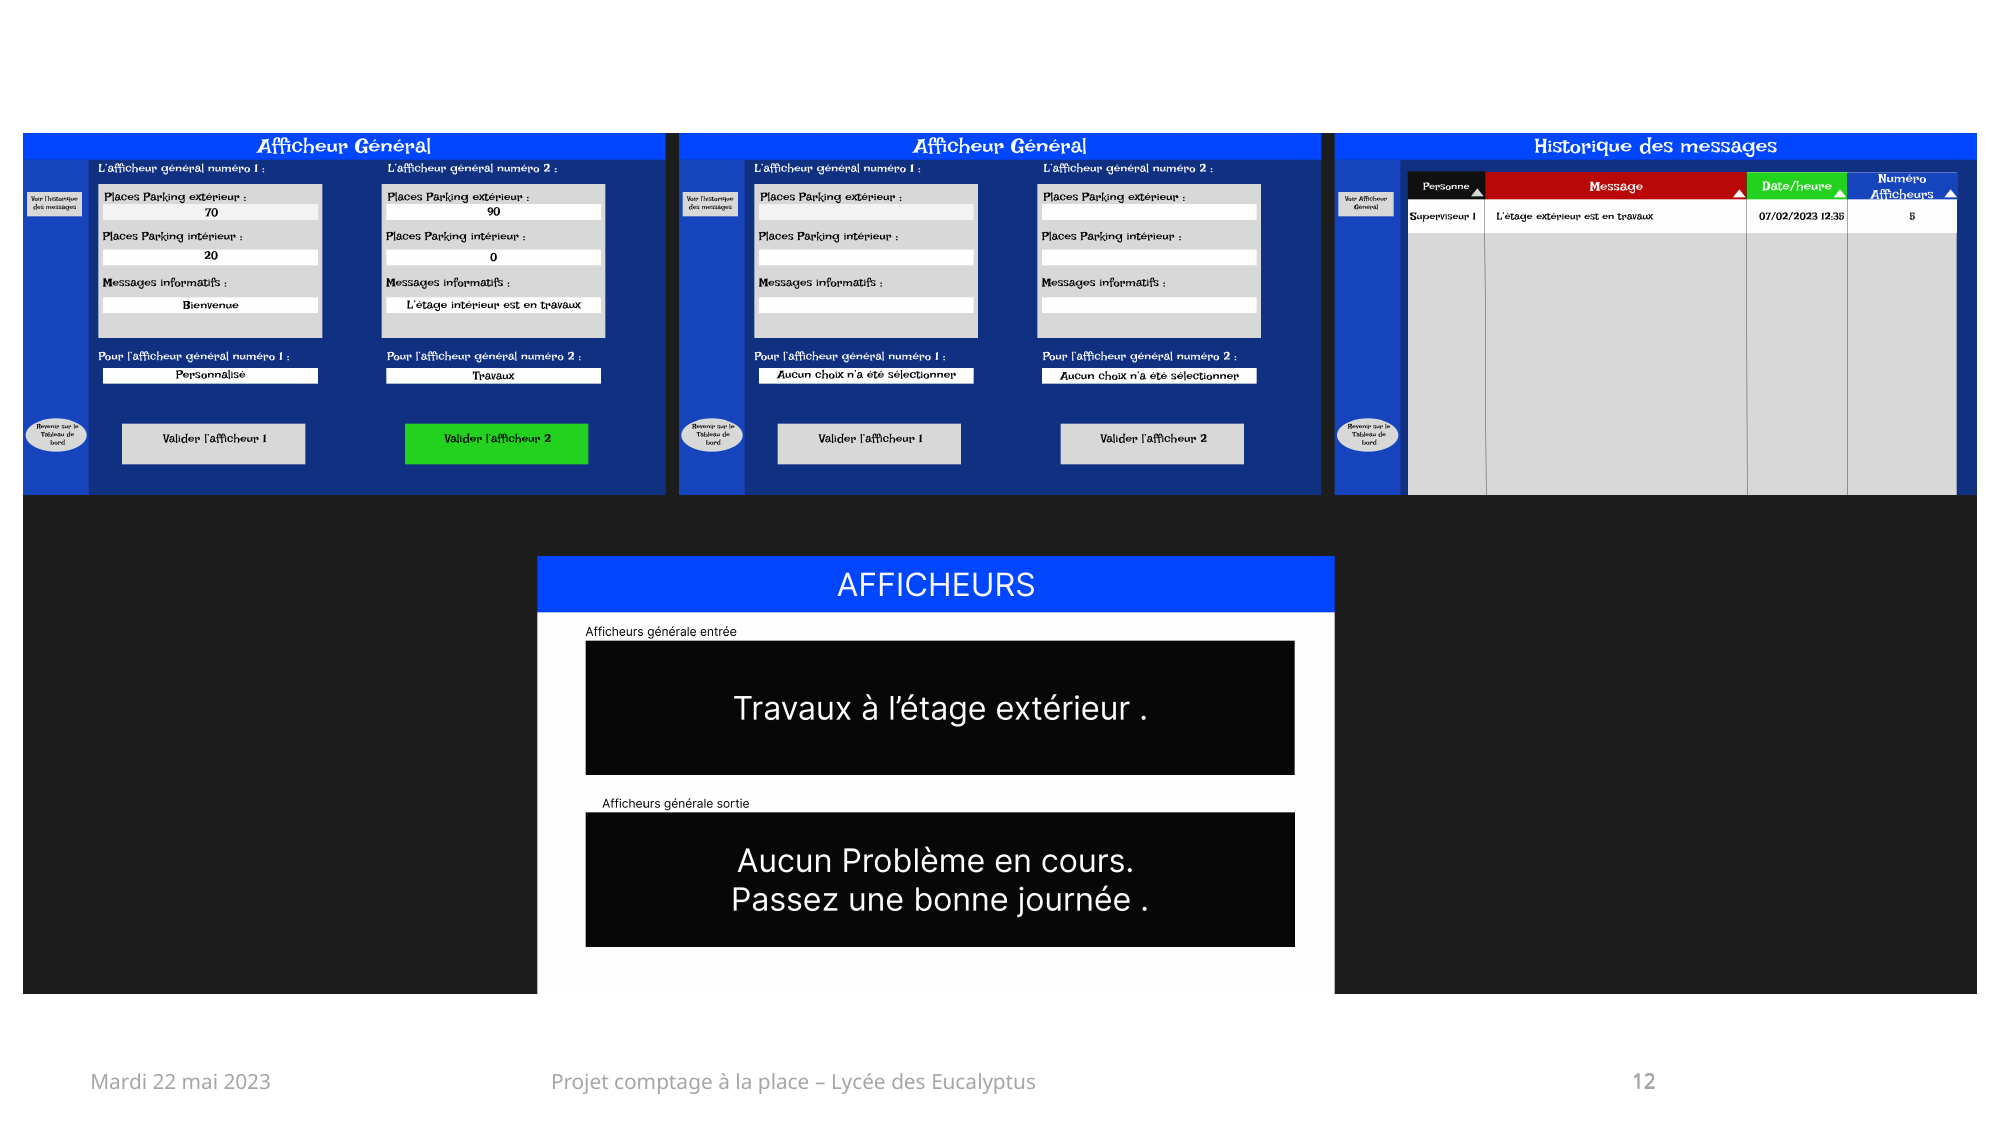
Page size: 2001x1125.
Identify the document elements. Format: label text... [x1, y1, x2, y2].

text_box Projet comptage à la place – Lycée des Eucalyptus [551, 1067, 1598, 1093]
text_box [1632, 1067, 1910, 1093]
picture [23, 133, 1977, 994]
text_box Mardi 22 mai 2023 [90, 1067, 522, 1093]
